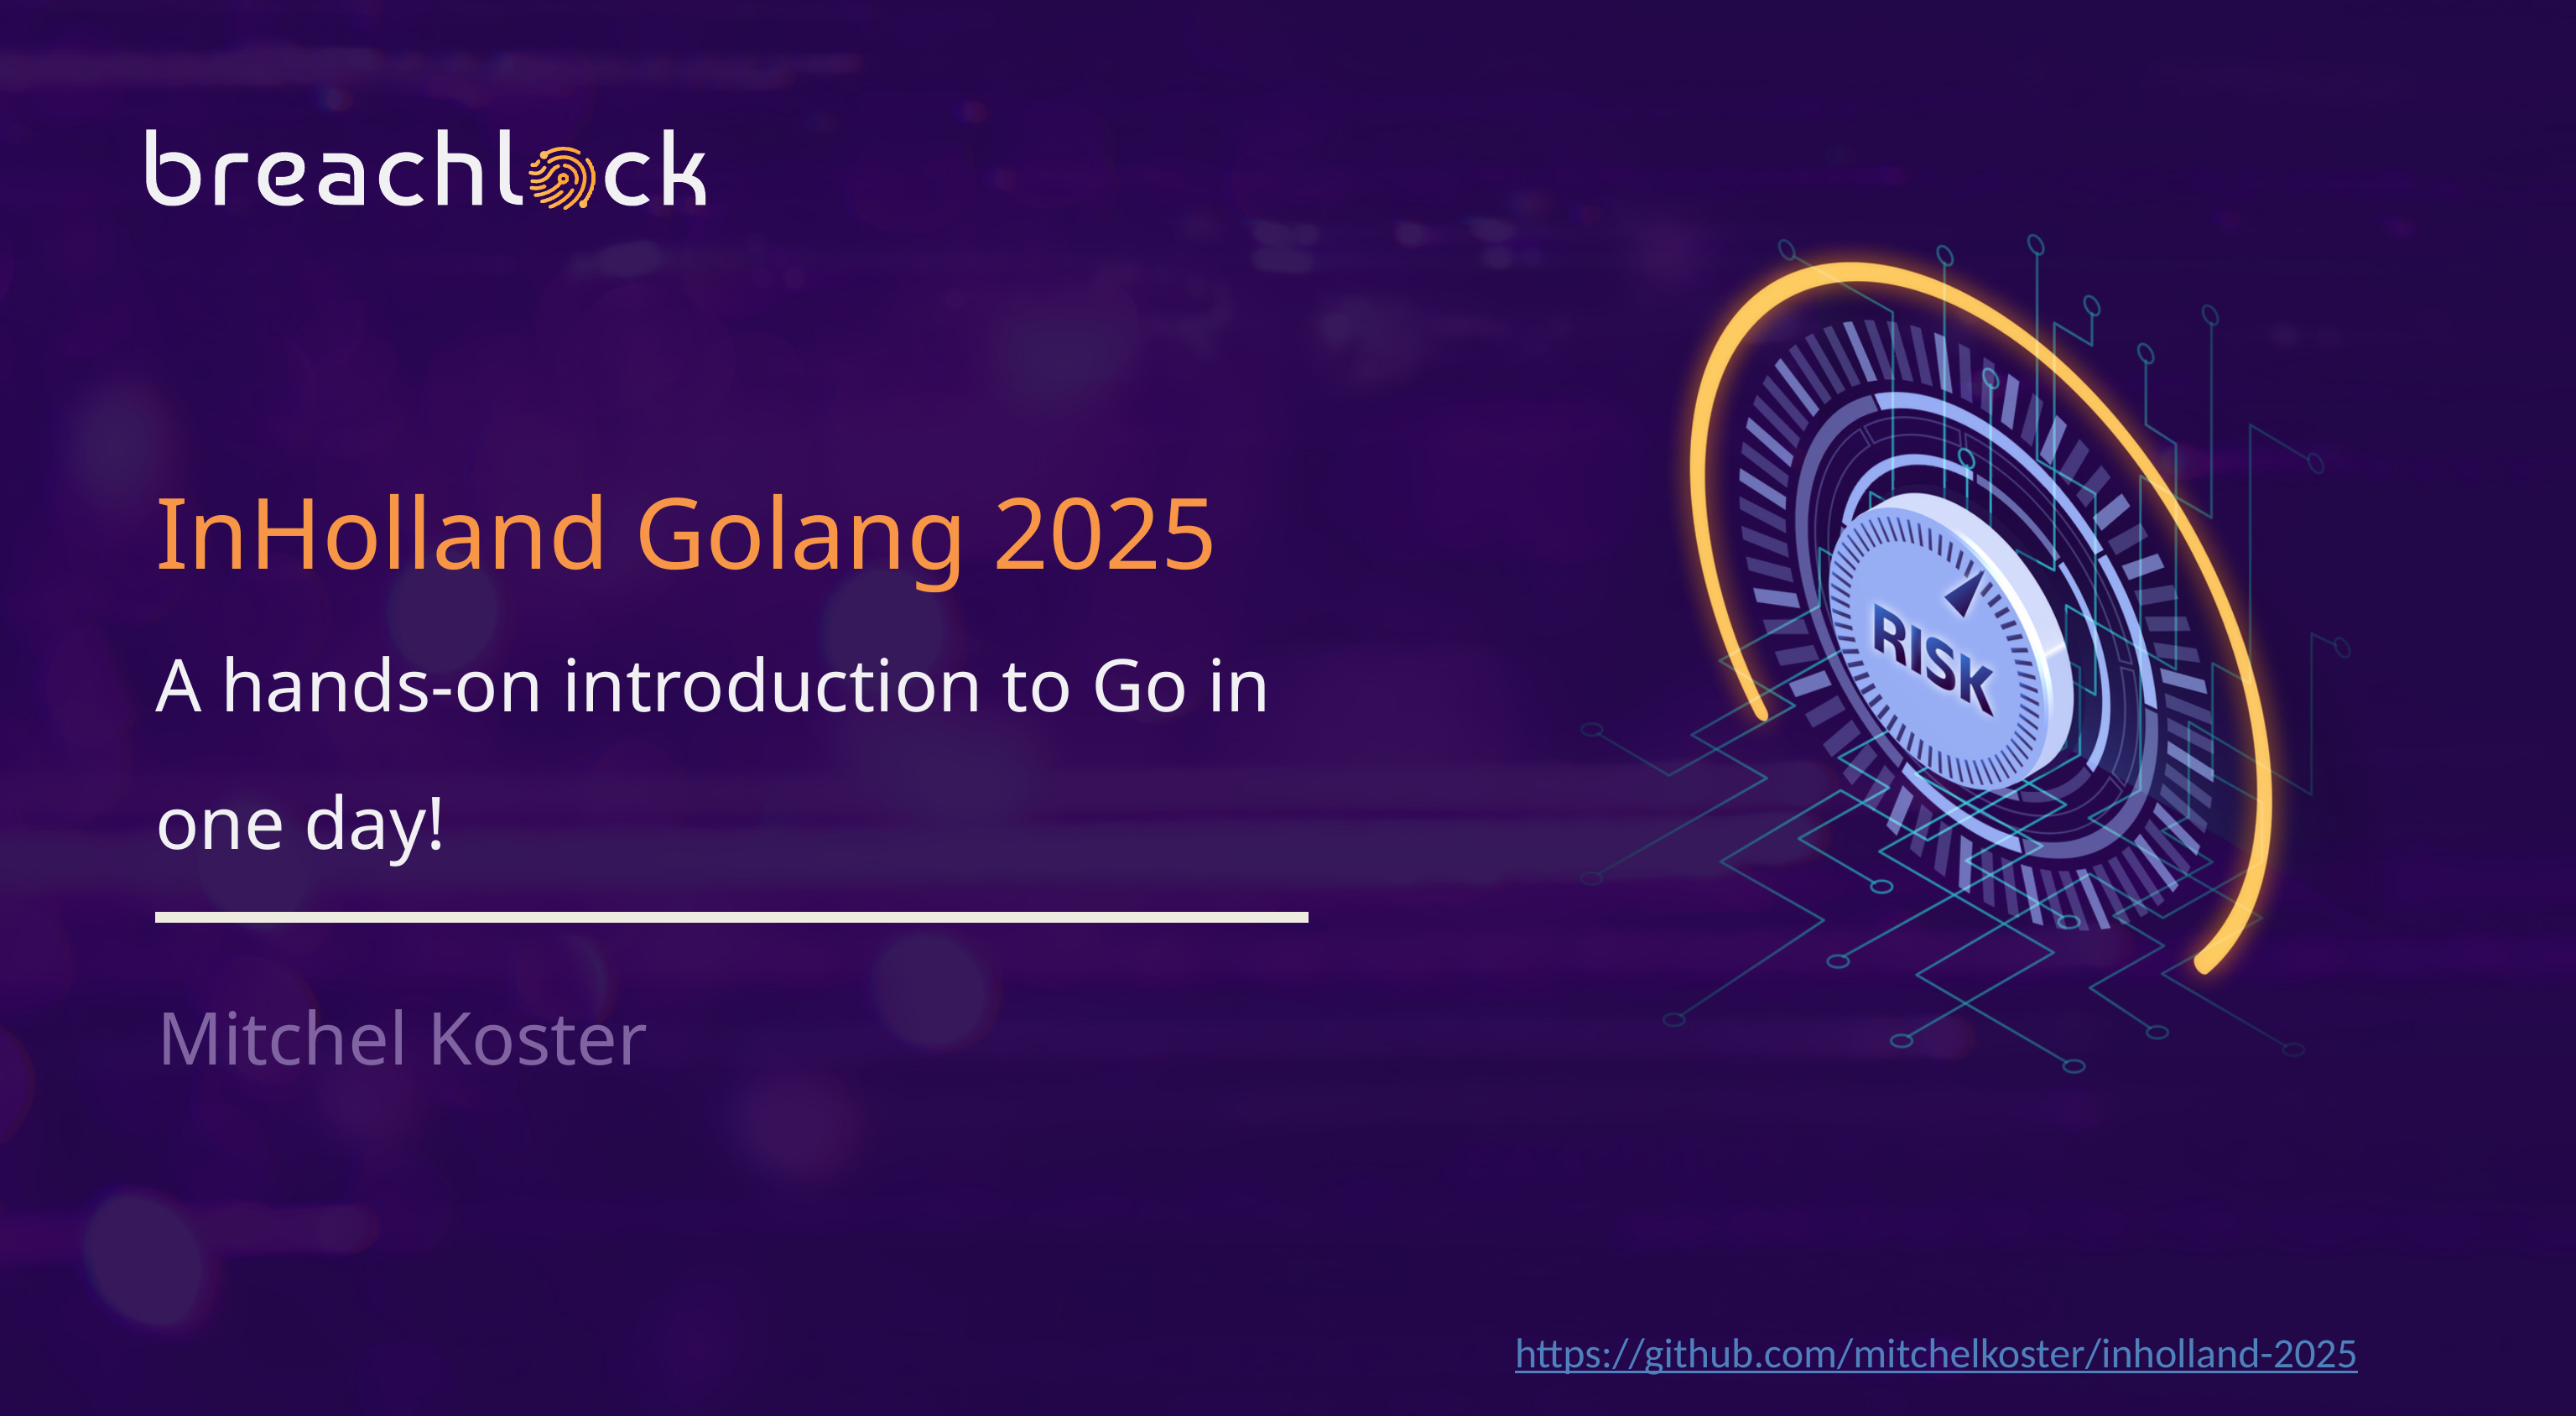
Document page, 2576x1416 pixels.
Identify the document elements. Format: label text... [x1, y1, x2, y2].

text_box Mitchel Koster [144, 935, 1433, 1086]
text_box [144, 128, 710, 211]
picture [0, 0, 2576, 1416]
text_box [1579, 232, 2386, 1074]
text_box InHolland Golang 2025 A hands-on introduction to Go in one day! [155, 450, 1579, 865]
text_box https://github.com/mitchelkoster/inholland-2025 [1439, 1294, 2570, 1383]
